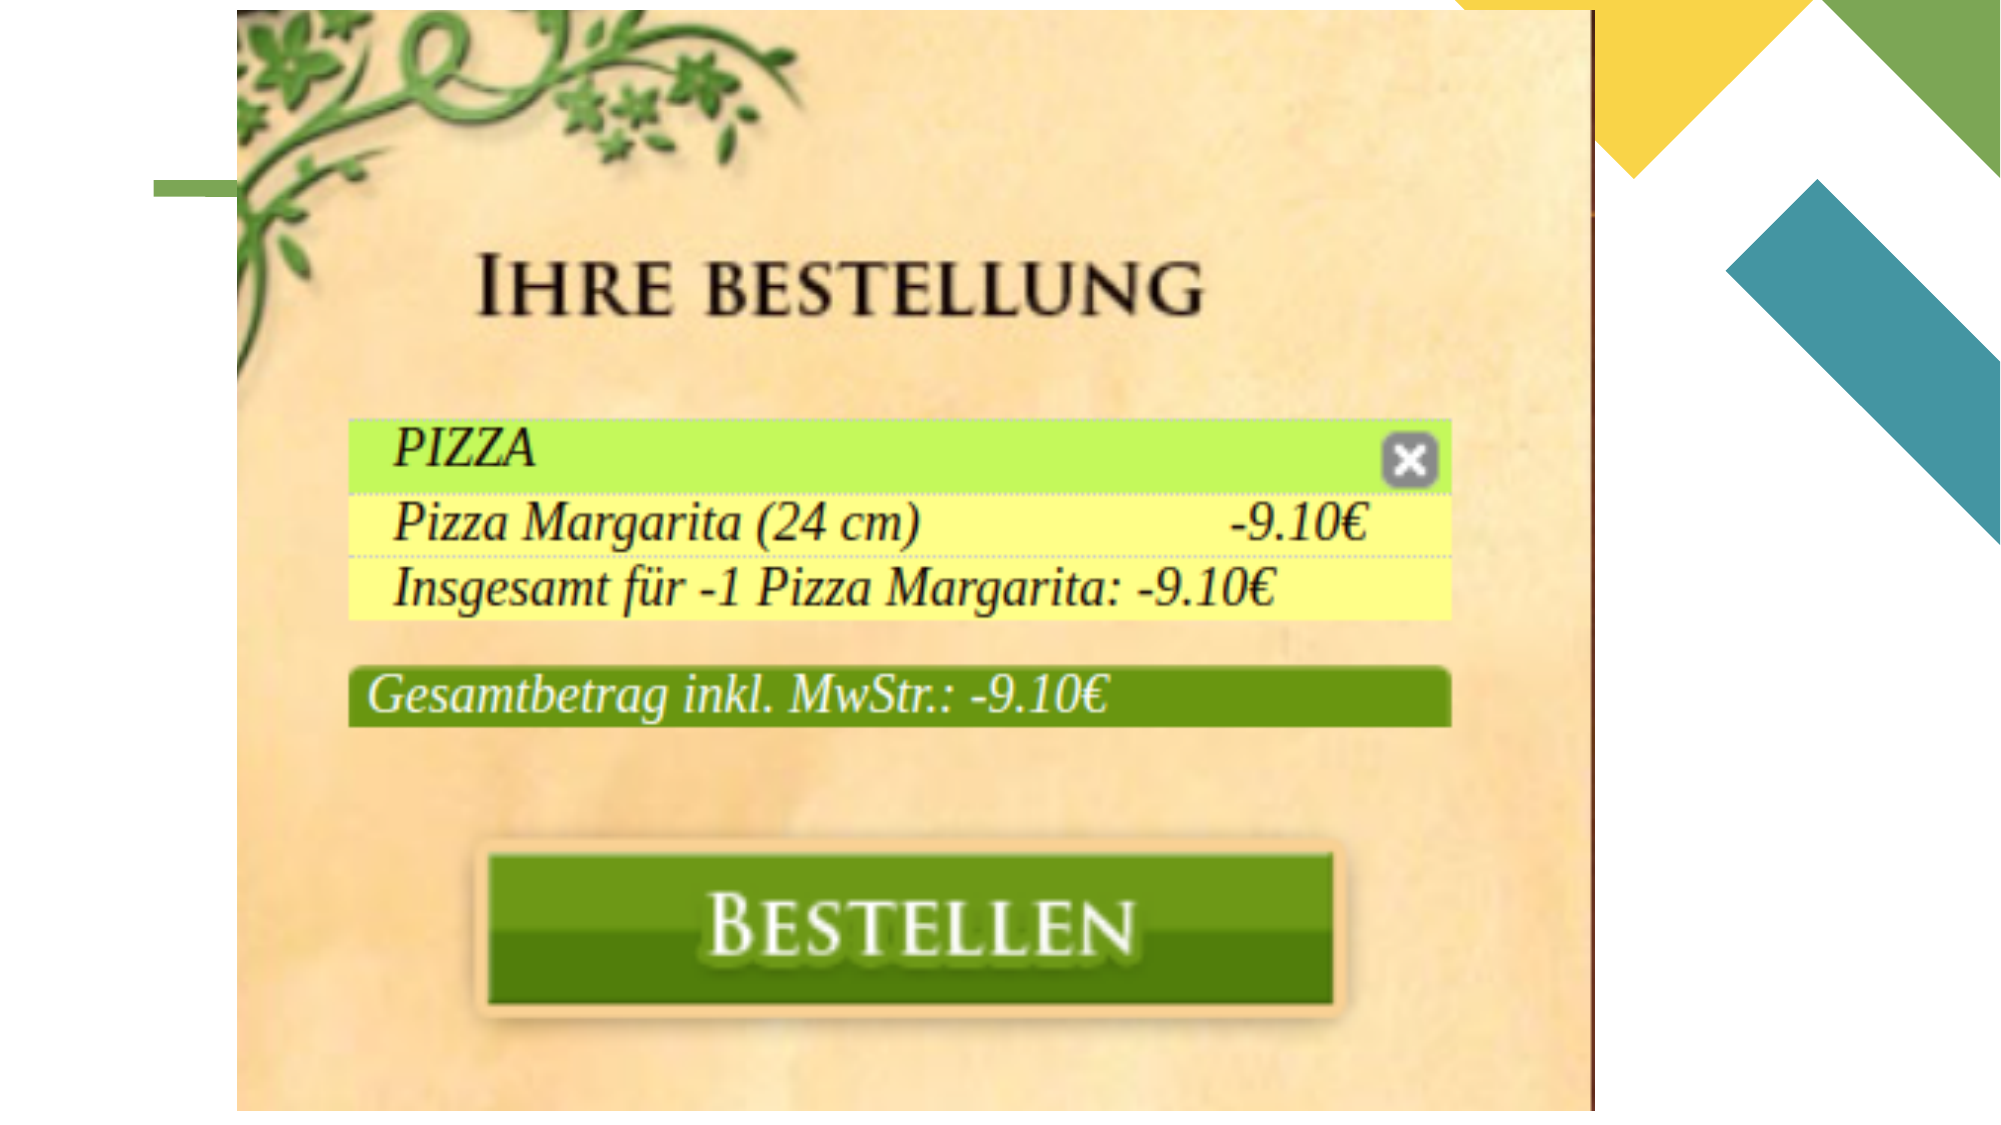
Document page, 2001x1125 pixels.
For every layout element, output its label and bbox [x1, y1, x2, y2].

picture [237, 10, 1595, 1111]
